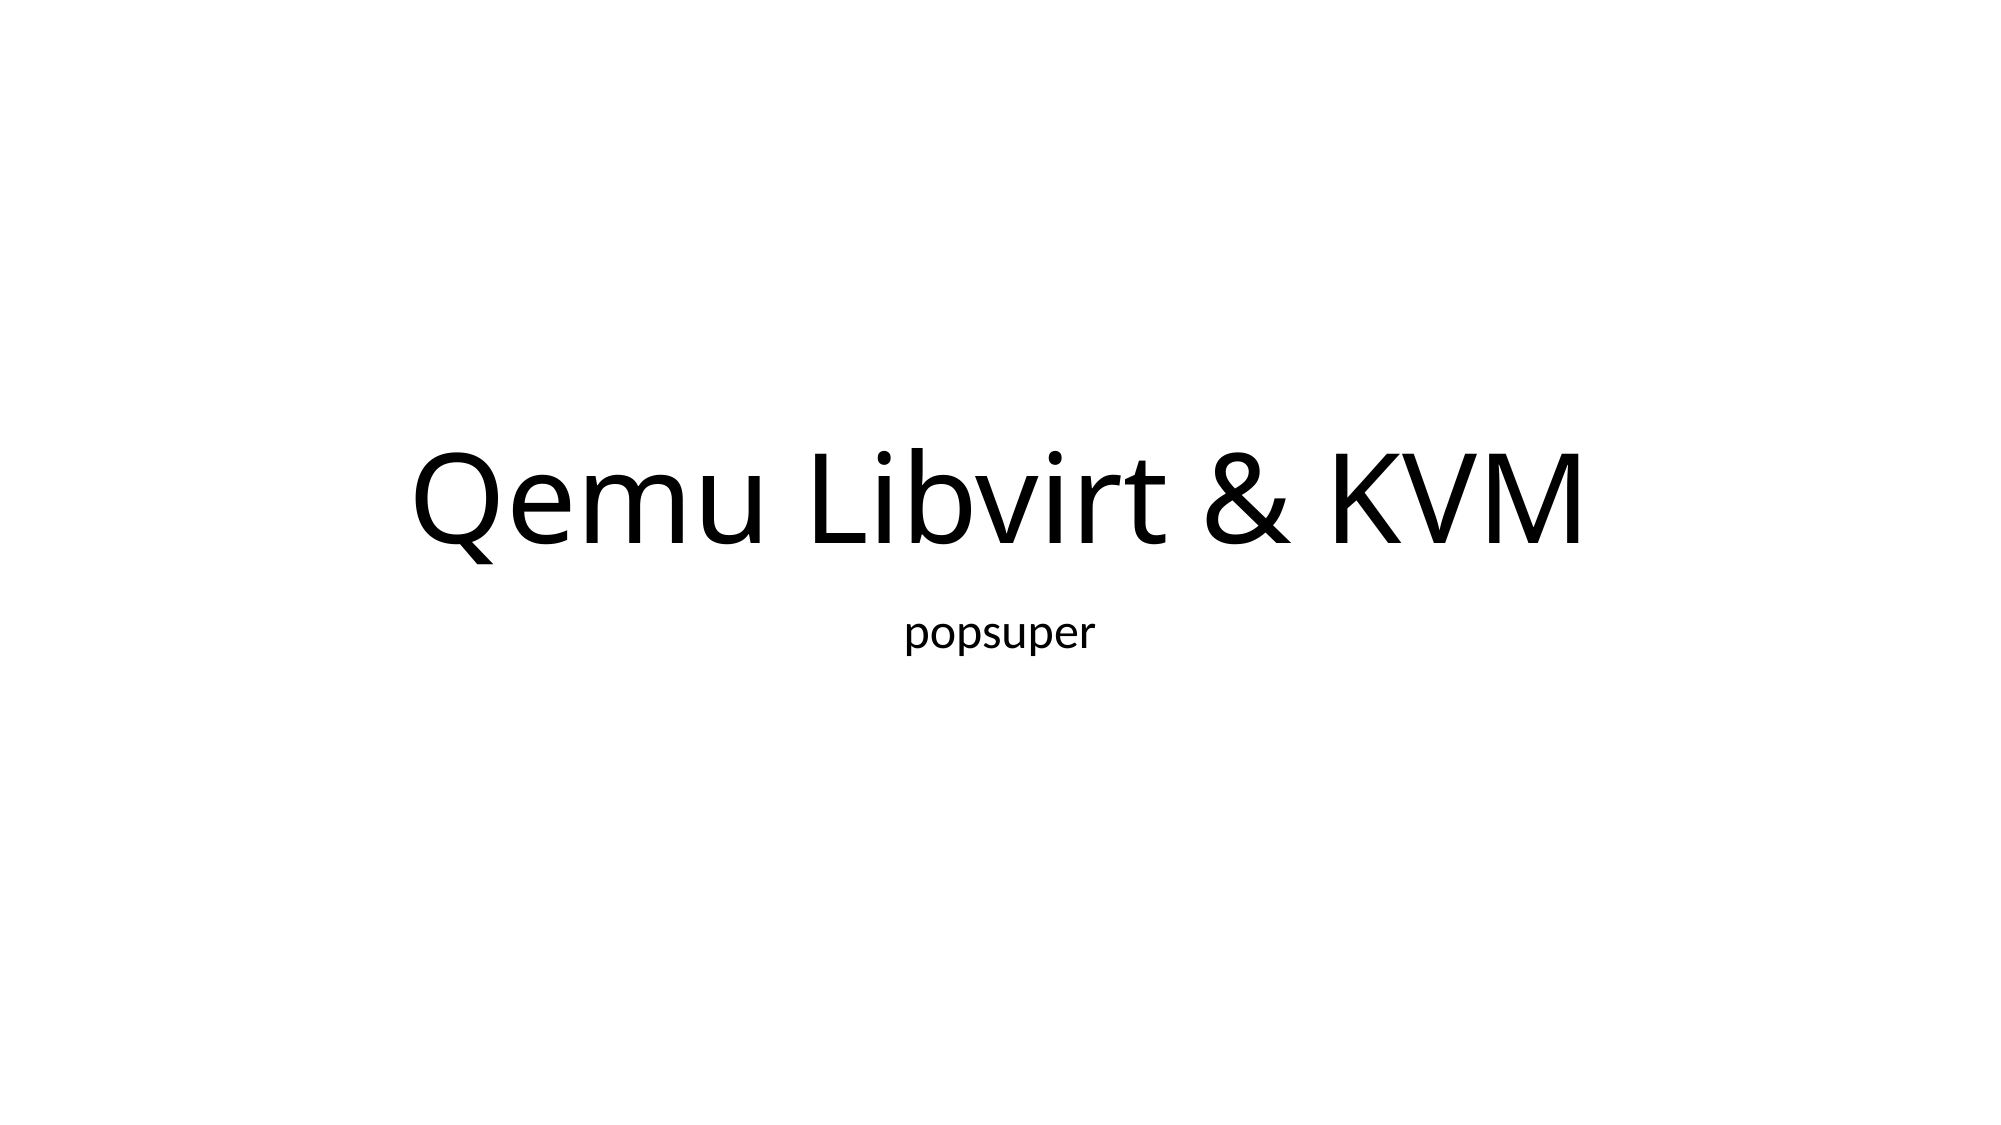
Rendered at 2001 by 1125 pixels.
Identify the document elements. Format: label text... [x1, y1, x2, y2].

title Qemu Libvirt & KVM [249, 184, 1750, 576]
subtitle popsuper [249, 590, 1750, 863]
